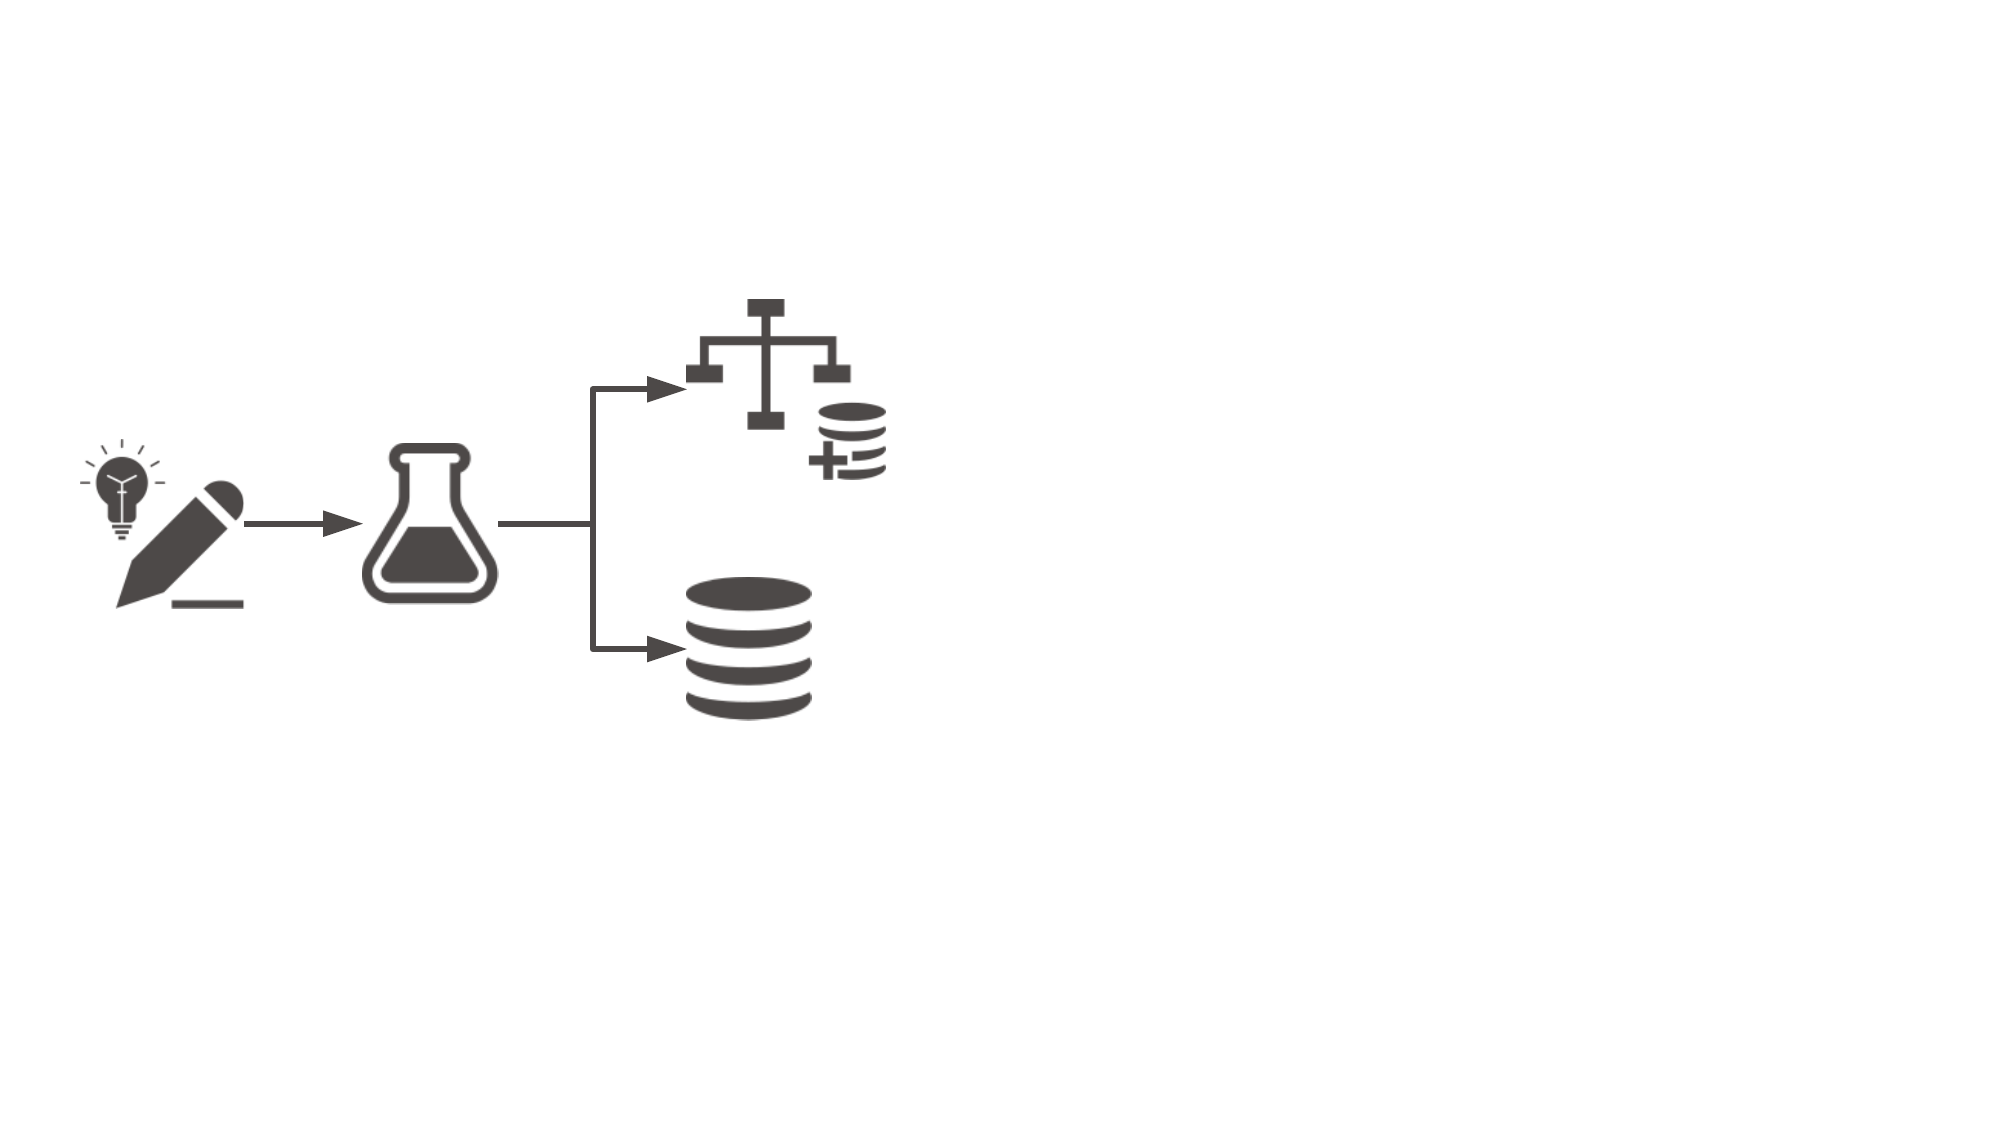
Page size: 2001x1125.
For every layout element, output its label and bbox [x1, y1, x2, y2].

picture [686, 299, 886, 480]
picture [80, 439, 245, 609]
picture [686, 577, 812, 721]
picture [362, 443, 499, 605]
